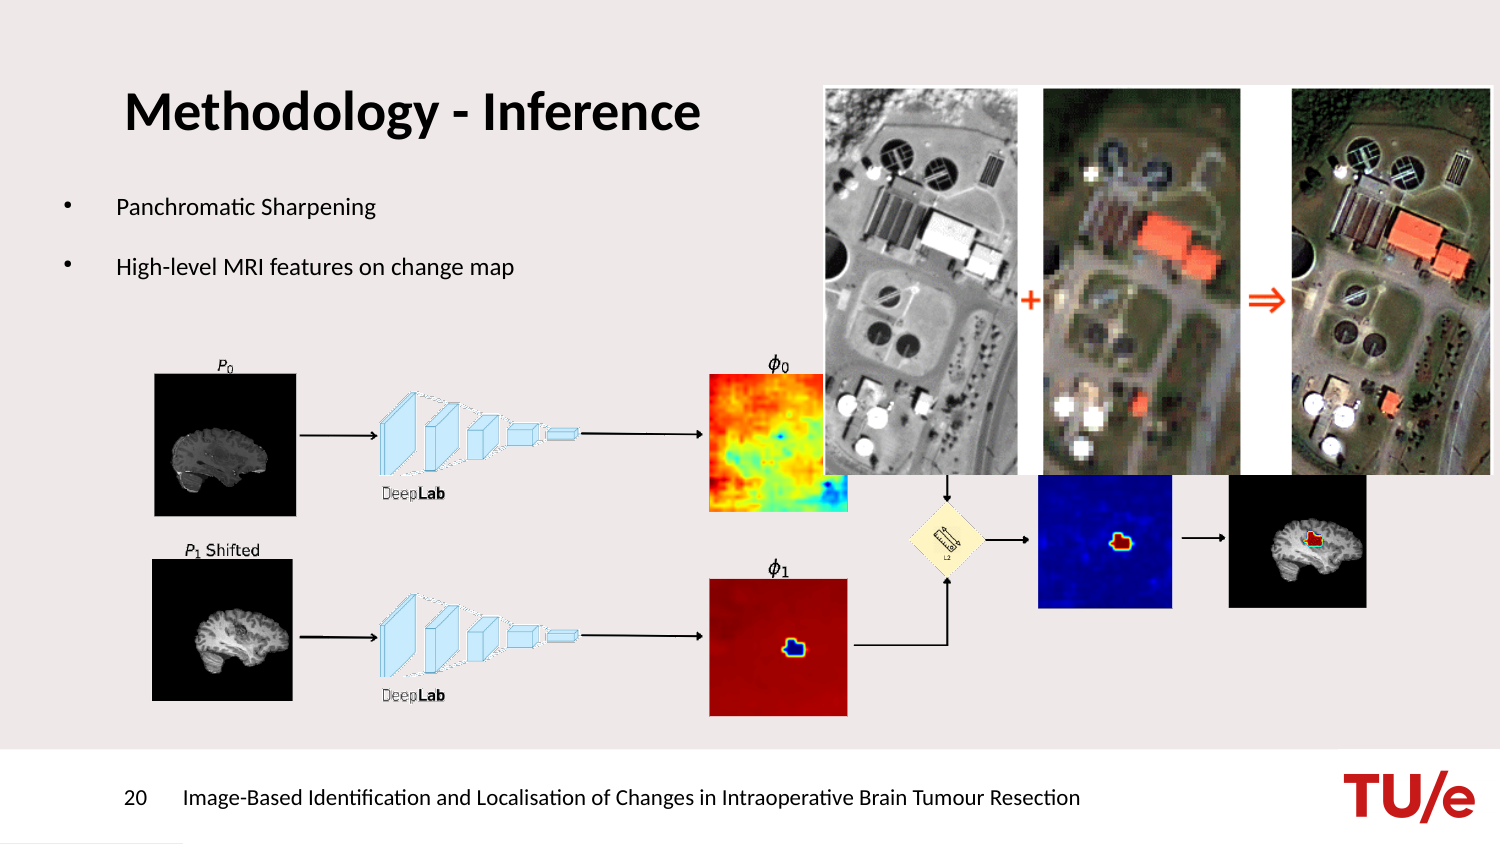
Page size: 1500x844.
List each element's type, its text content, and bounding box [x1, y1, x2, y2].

title Methodology - Inference [124, 85, 823, 131]
list Panchromatic Sharpening High-level MRI features on change map [45, 131, 823, 611]
picture [108, 85, 1500, 844]
